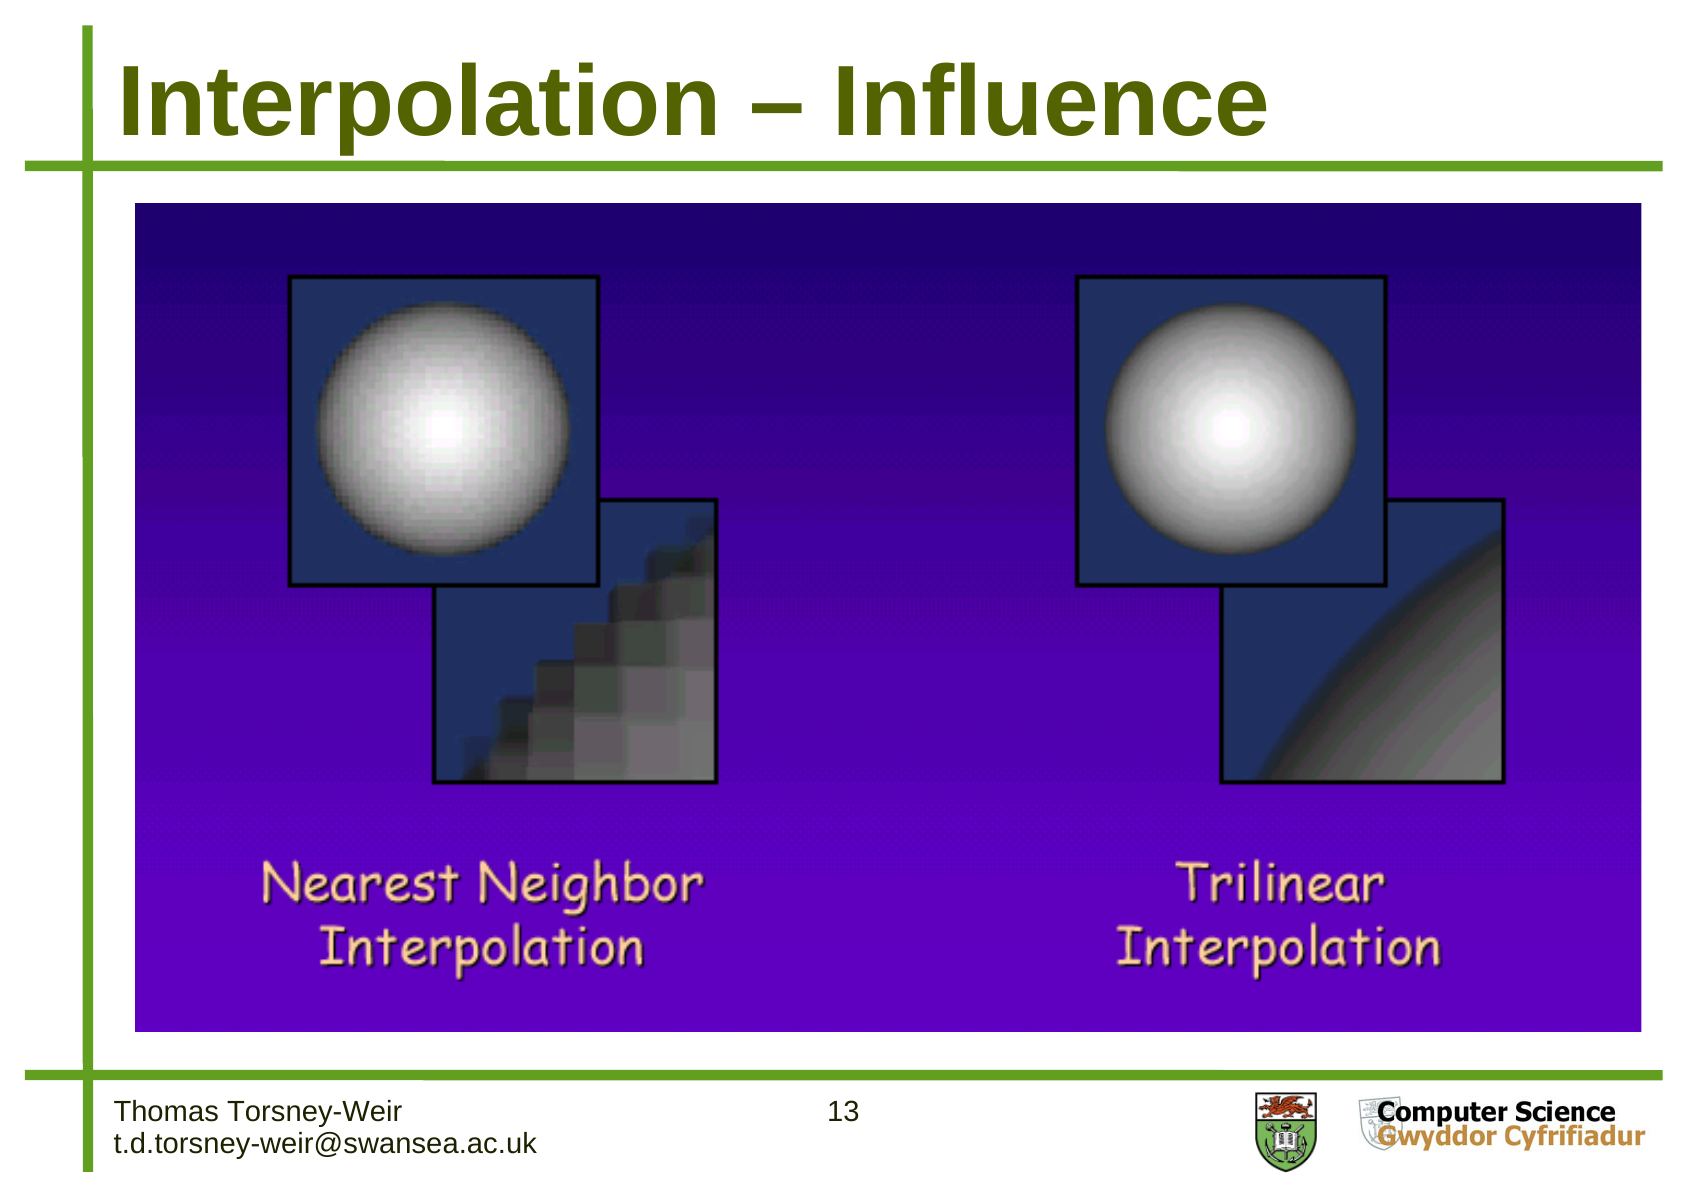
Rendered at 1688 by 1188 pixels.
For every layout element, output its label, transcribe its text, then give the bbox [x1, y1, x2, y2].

picture [1240, 1092, 1654, 1173]
title Interpolation – Influence [101, 29, 1666, 166]
picture [135, 203, 1642, 1032]
